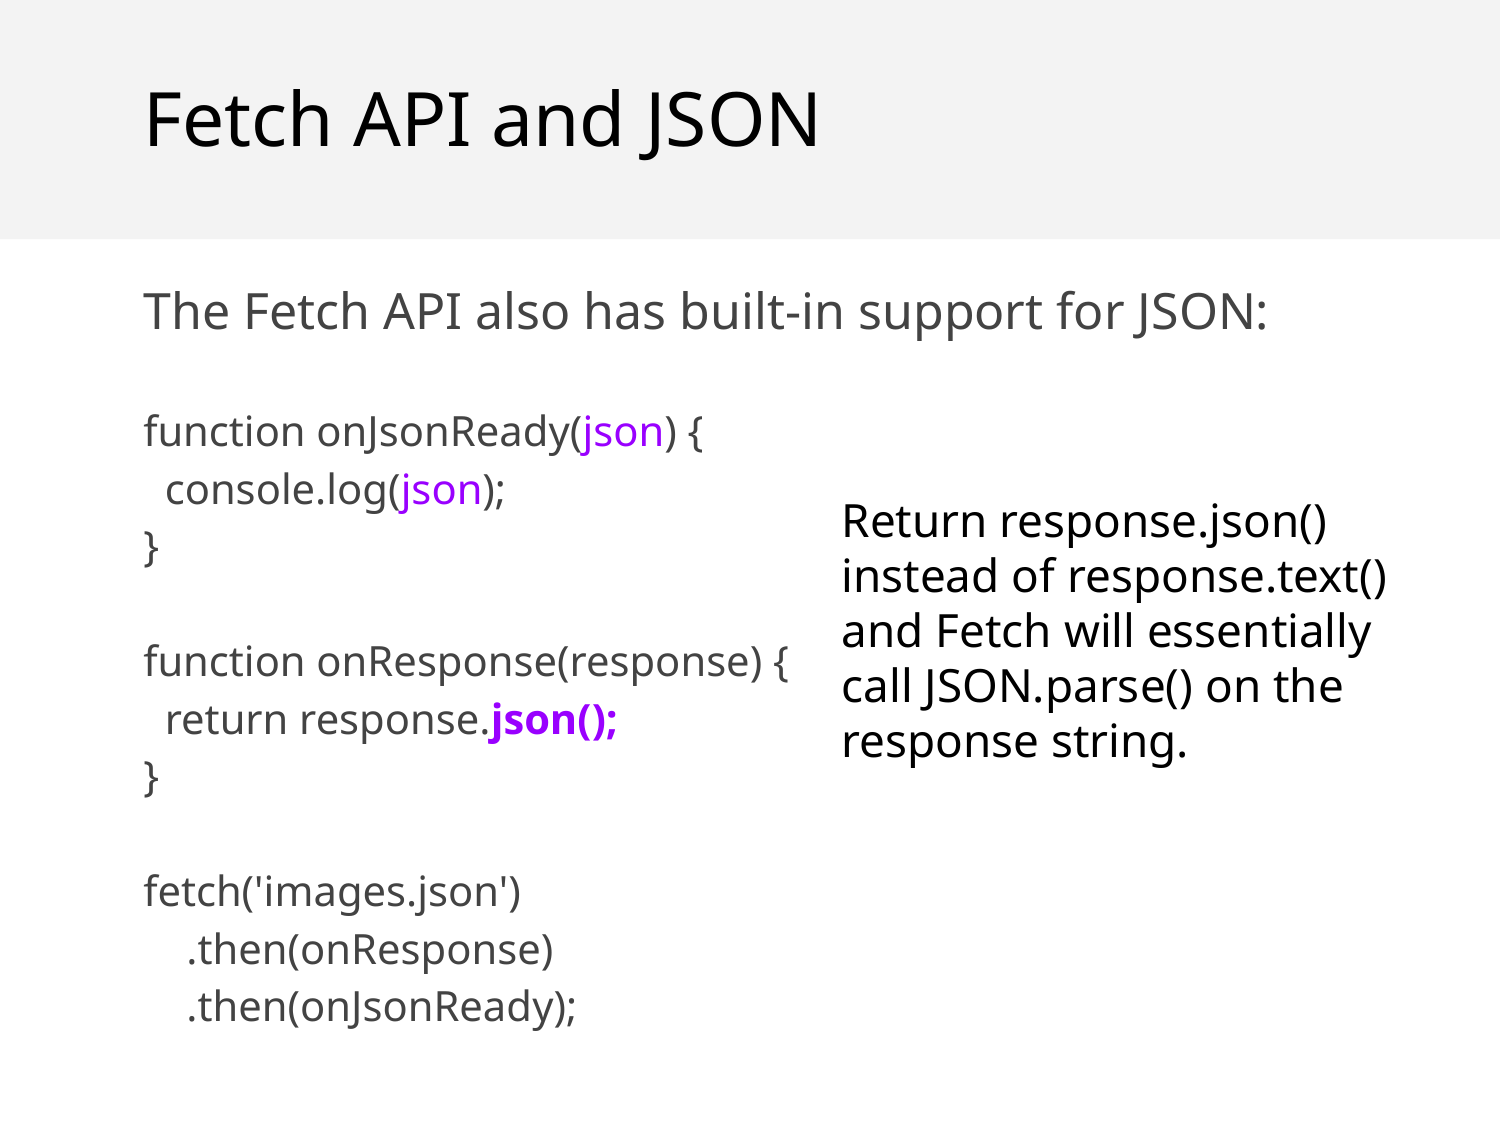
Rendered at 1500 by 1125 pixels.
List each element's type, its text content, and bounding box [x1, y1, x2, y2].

text_box Return response.json() instead of response.text() and Fetch will essentially call JSON.parse() on the response string. [826, 476, 1457, 880]
title Fetch API and JSON [128, 56, 1372, 183]
list The Fetch API also has built-in support for JSON: function onJsonReady(json) { console.log(json); } function onResponse(response) { return response.json(); } fetch('images.json') .then(onResponse) .then(onJsonReady); [128, 255, 1372, 1004]
